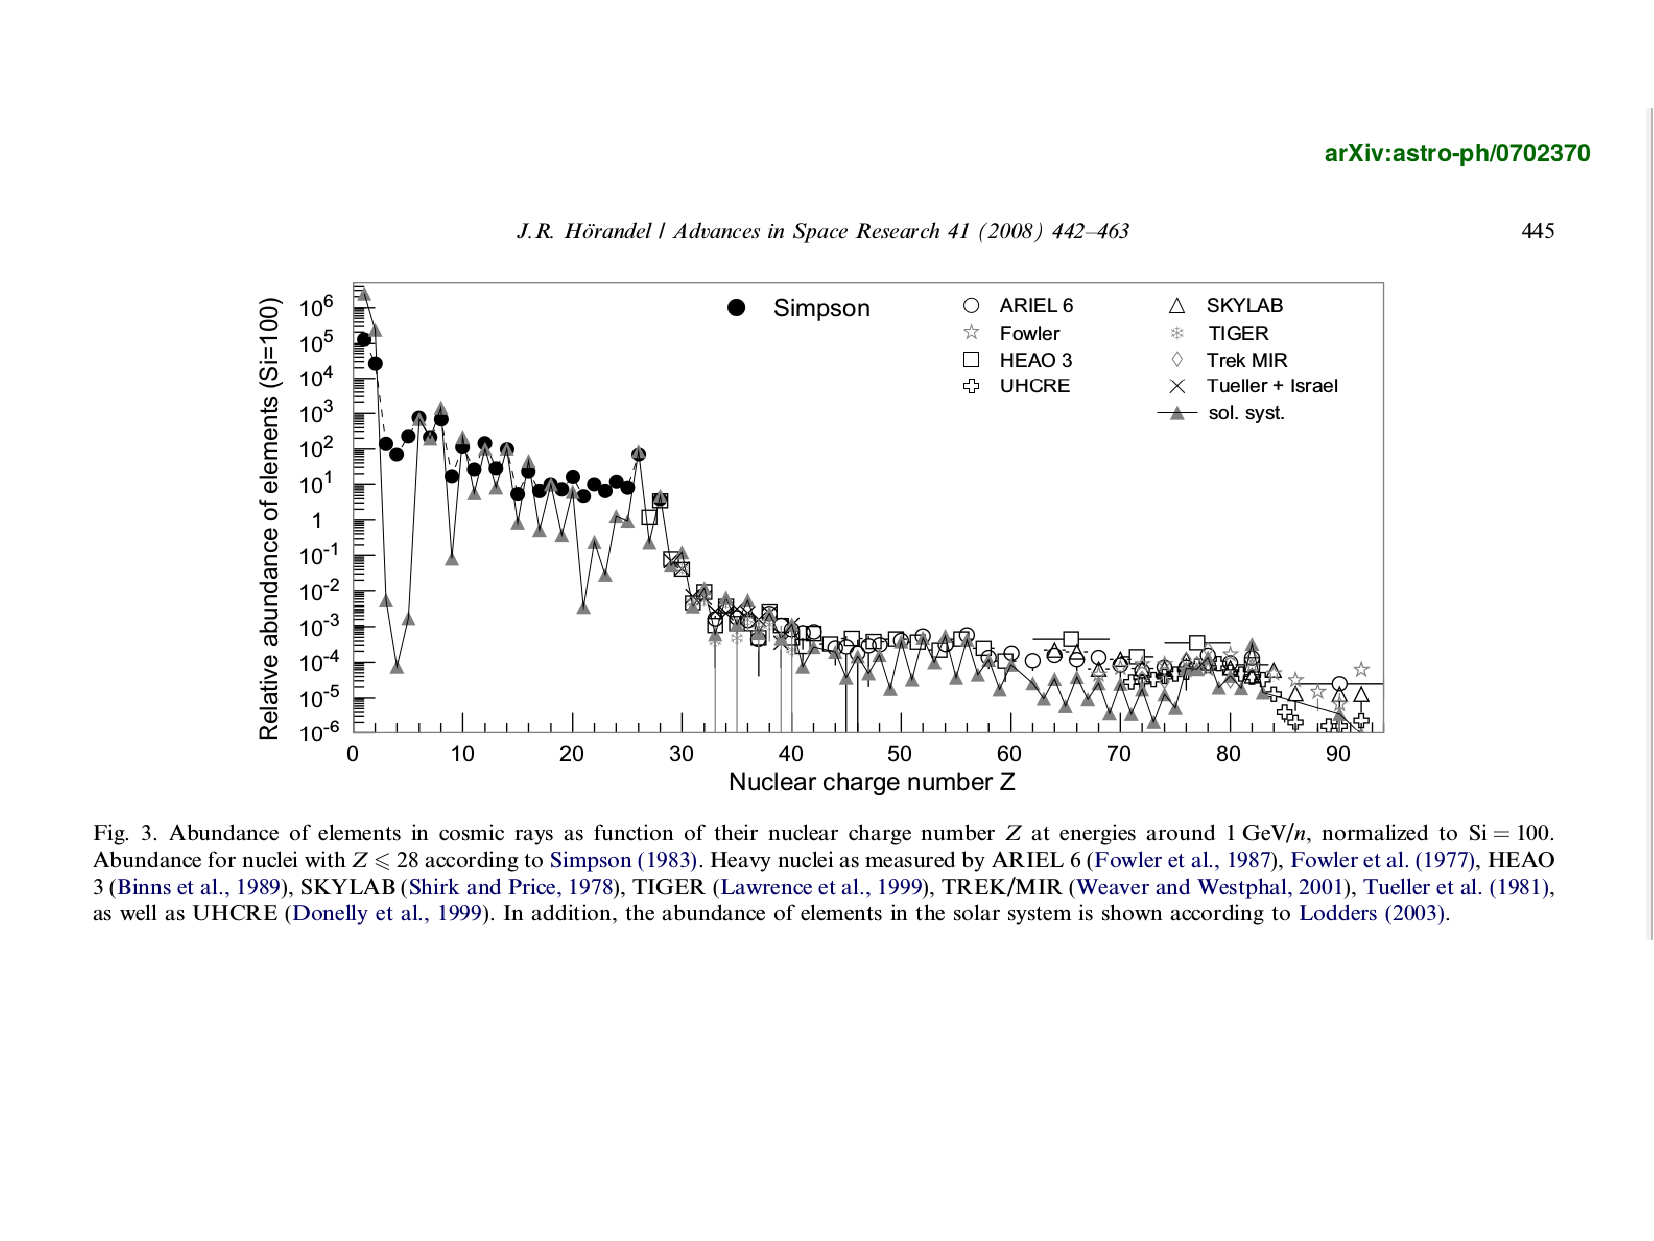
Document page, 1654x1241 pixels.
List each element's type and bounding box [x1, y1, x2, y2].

picture [0, 108, 1653, 940]
